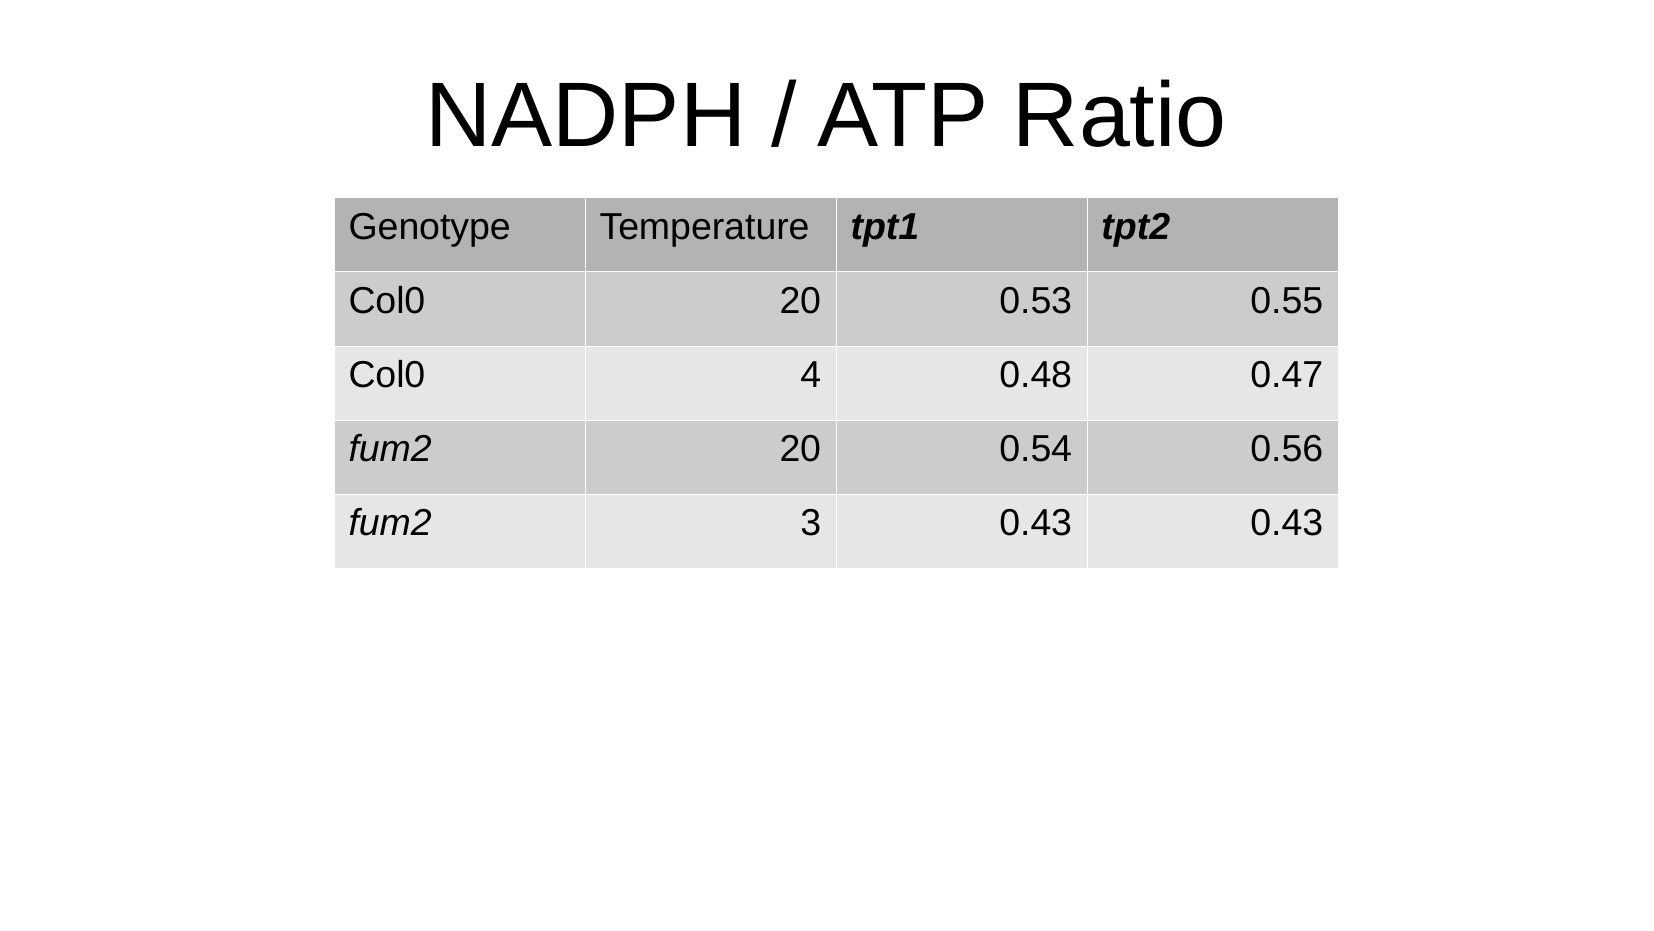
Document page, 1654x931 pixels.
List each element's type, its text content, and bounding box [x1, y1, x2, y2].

table_cell 0.47 [1088, 347, 1338, 420]
table_header Genotype [335, 198, 585, 271]
table_cell 0.54 [837, 421, 1087, 494]
table_cell 0.53 [837, 272, 1087, 346]
table_cell 20 [586, 272, 836, 346]
table_cell fum2 [335, 495, 585, 568]
table_cell 4 [586, 347, 836, 420]
table_cell 0.55 [1088, 272, 1338, 346]
table_header Temperature [586, 198, 836, 271]
table_cell 0.56 [1088, 421, 1338, 494]
table_cell Col0 [335, 347, 585, 420]
table_cell 0.48 [837, 347, 1087, 420]
table_cell 20 [586, 421, 836, 494]
table_cell fum2 [335, 421, 585, 494]
table_cell Col0 [335, 272, 585, 346]
table_cell 3 [586, 495, 836, 568]
table_cell 0.43 [837, 495, 1087, 568]
title NADPH / ATP Ratio [82, 37, 1571, 193]
table_header tpt1 [837, 198, 1087, 271]
table_cell 0.43 [1088, 495, 1338, 568]
table_header tpt2 [1088, 198, 1338, 271]
